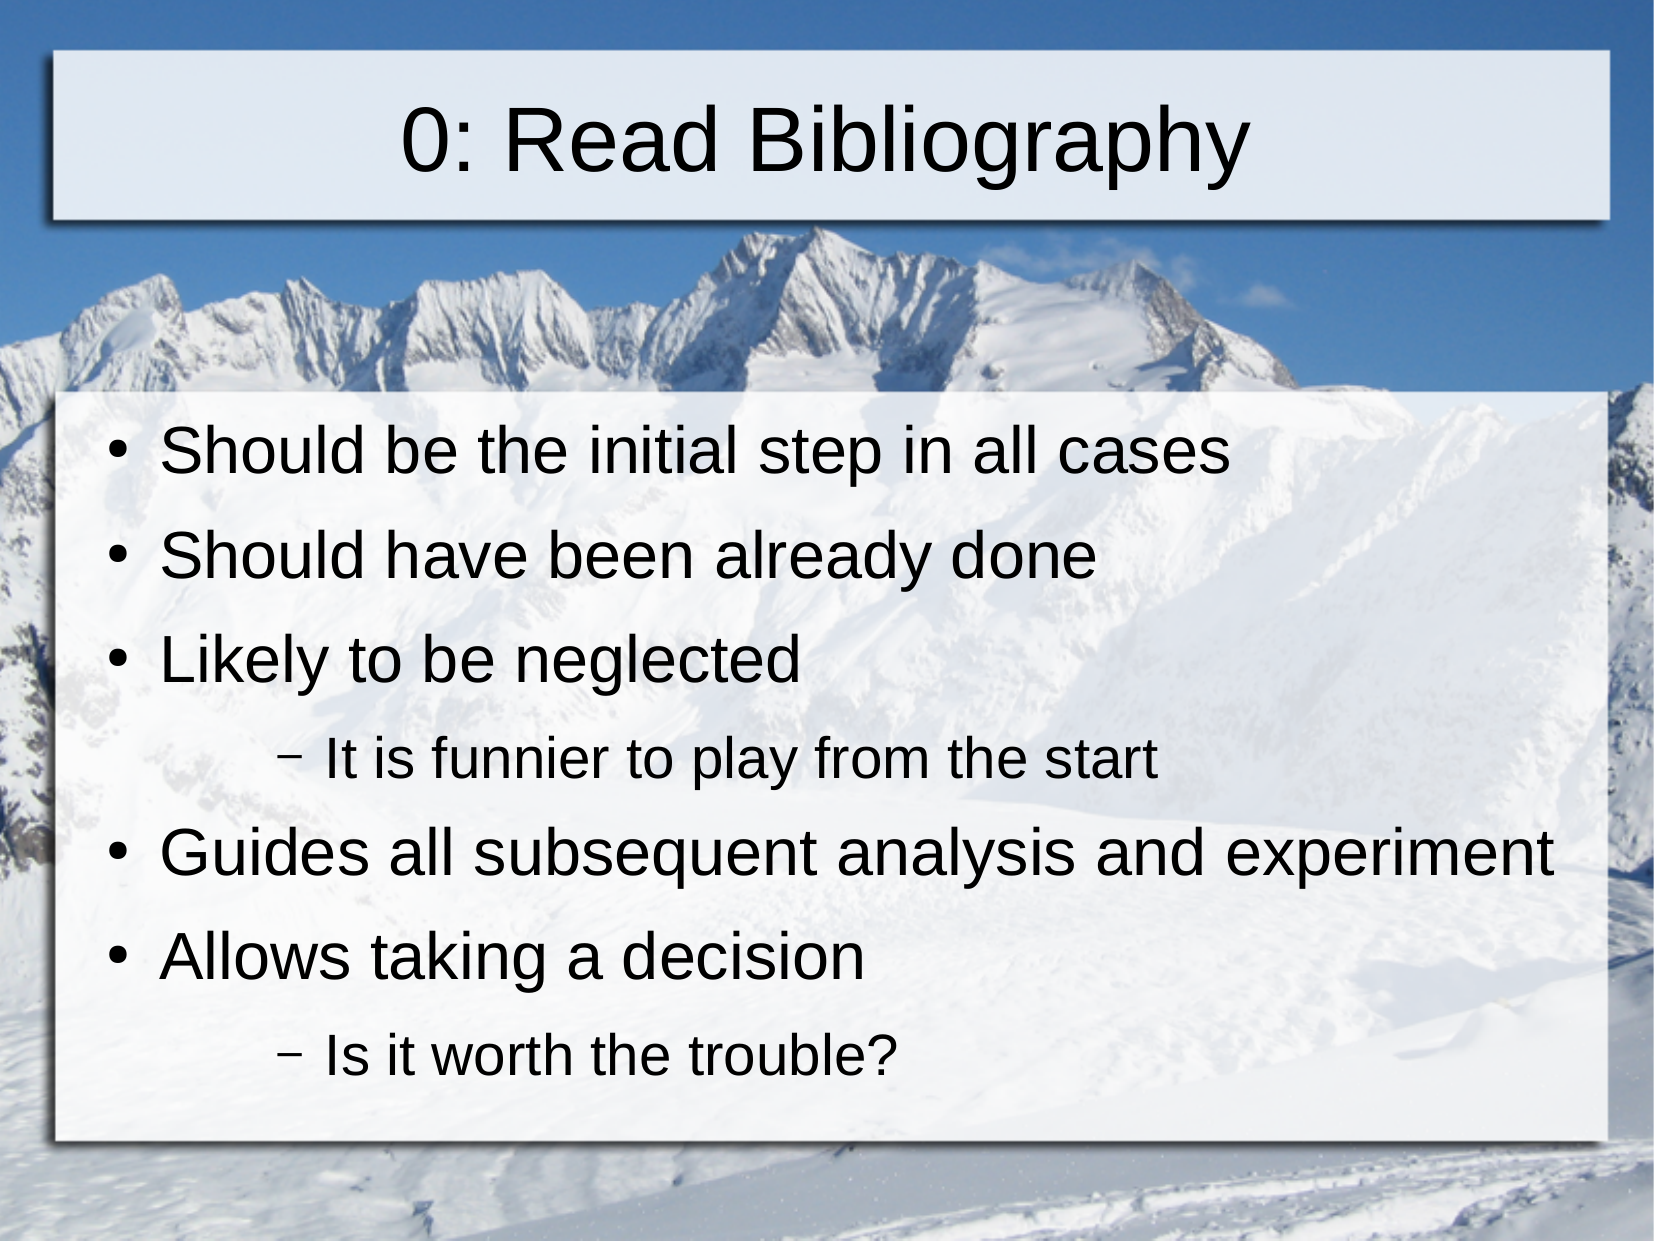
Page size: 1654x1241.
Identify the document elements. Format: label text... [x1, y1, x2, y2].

list Should be the initial step in all cases Should have been already done Likely to be neglected It is funnier to play from the start Guides all subsequent analysis and experiment Allows taking a decision Is it worth the trouble? [88, 413, 1571, 1232]
picture [0, 0, 1654, 1241]
title 0: Read Bibliography [59, 61, 1595, 219]
